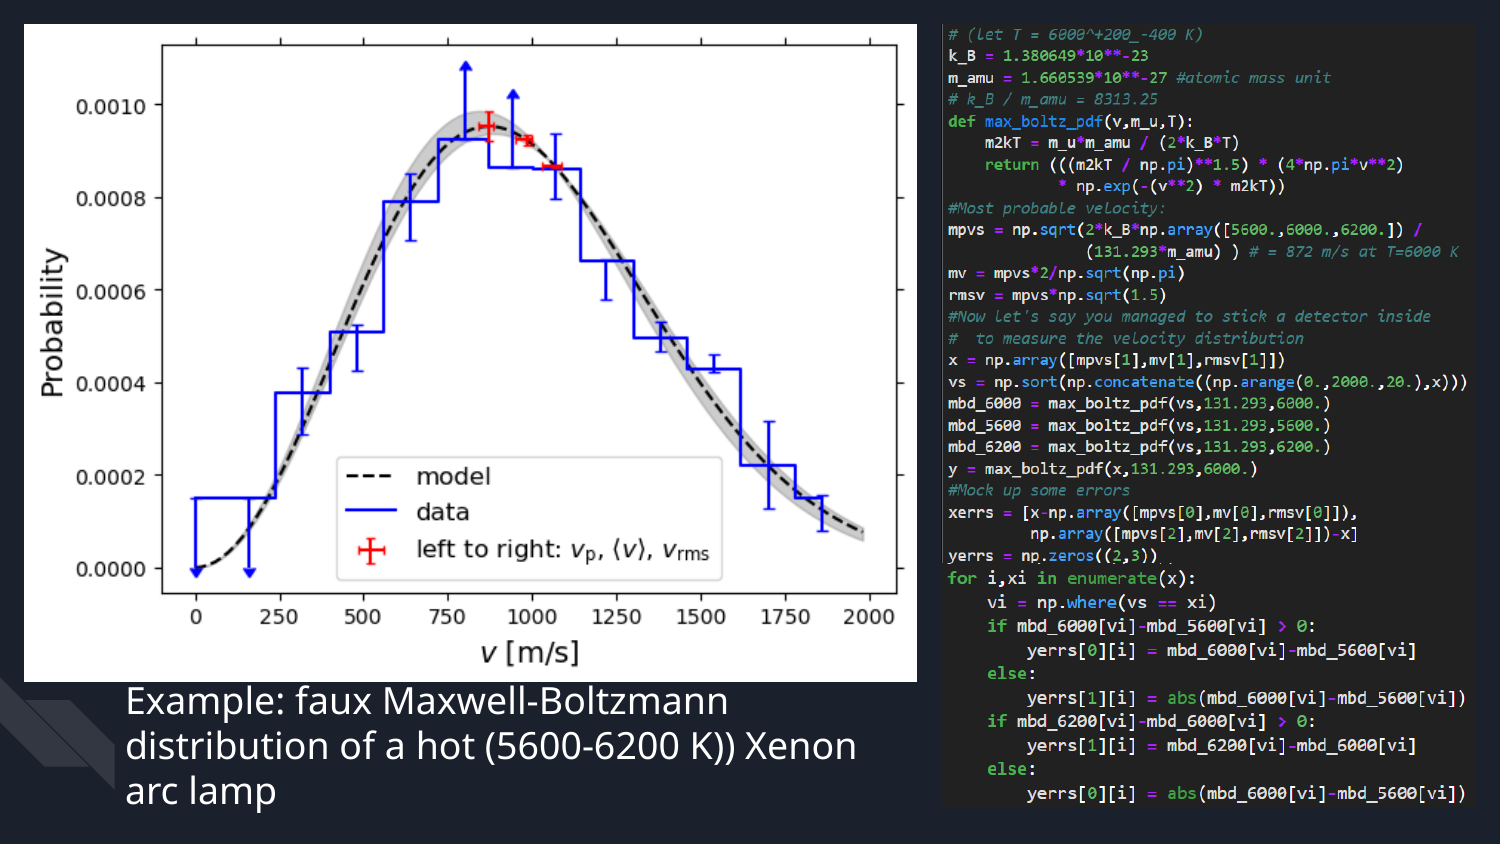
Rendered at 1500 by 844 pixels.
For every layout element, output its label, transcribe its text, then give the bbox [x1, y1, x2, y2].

list Example: faux Maxwell-Boltzmann distribution of a hot (5600-6200 K)) Xenon arc lamp [109, 682, 917, 807]
picture [941, 24, 1475, 807]
picture [24, 24, 917, 682]
